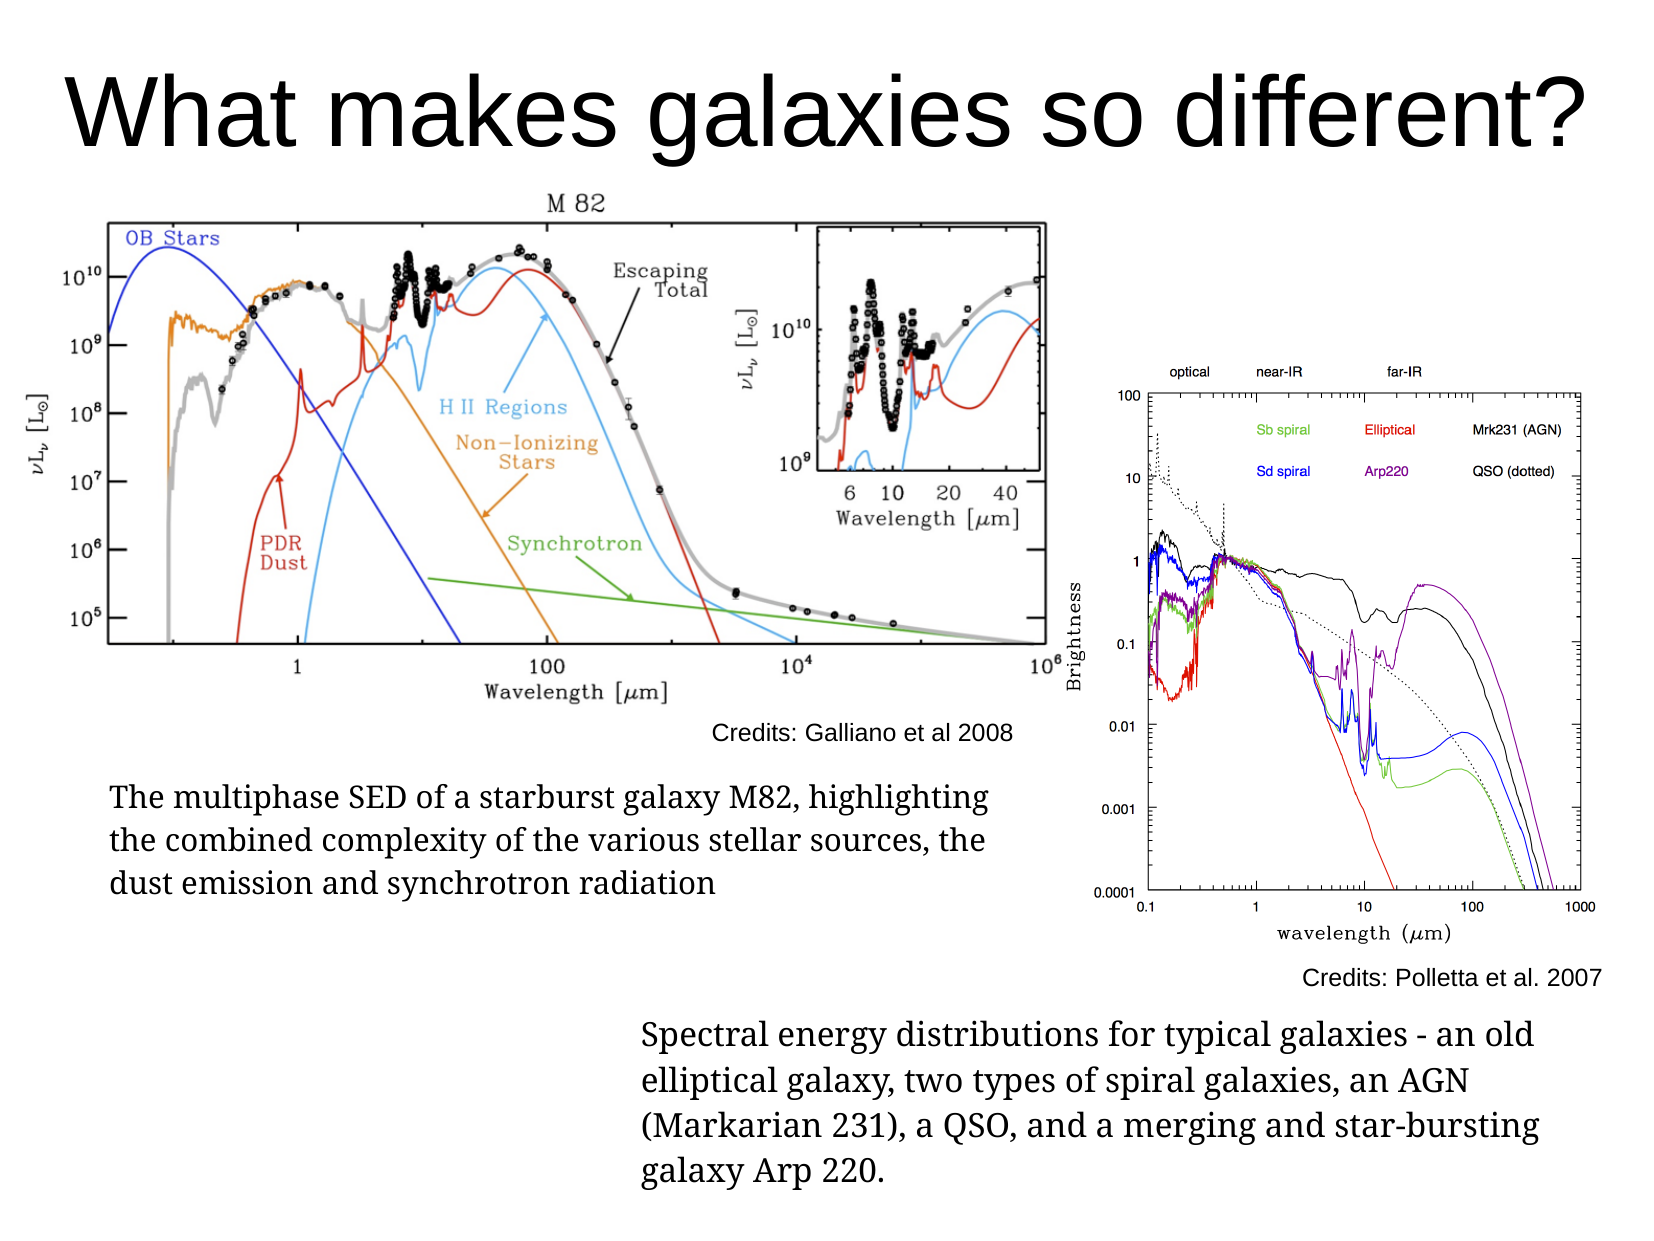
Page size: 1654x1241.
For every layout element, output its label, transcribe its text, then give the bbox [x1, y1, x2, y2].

text_box Credits: Polletta et al. 2007 [1287, 956, 1630, 1028]
text_box Spectral energy distributions for typical galaxies - an old elliptical galaxy, two types of spiral galaxies, an AGN (Markarian 231), a QSO, and a merging and star-bursting galaxy Arp 220. [625, 1003, 1607, 1170]
text_box The multiphase SED of a starburst galaxy M82, highlighting the combined complexity of the various stellar sources, the dust emission and synchrotron radiation [94, 767, 1040, 890]
text_box Credits: Galliano et al 2008 [696, 712, 1040, 767]
title What makes galaxies so different? [0, 0, 1654, 224]
picture [23, 188, 1630, 945]
